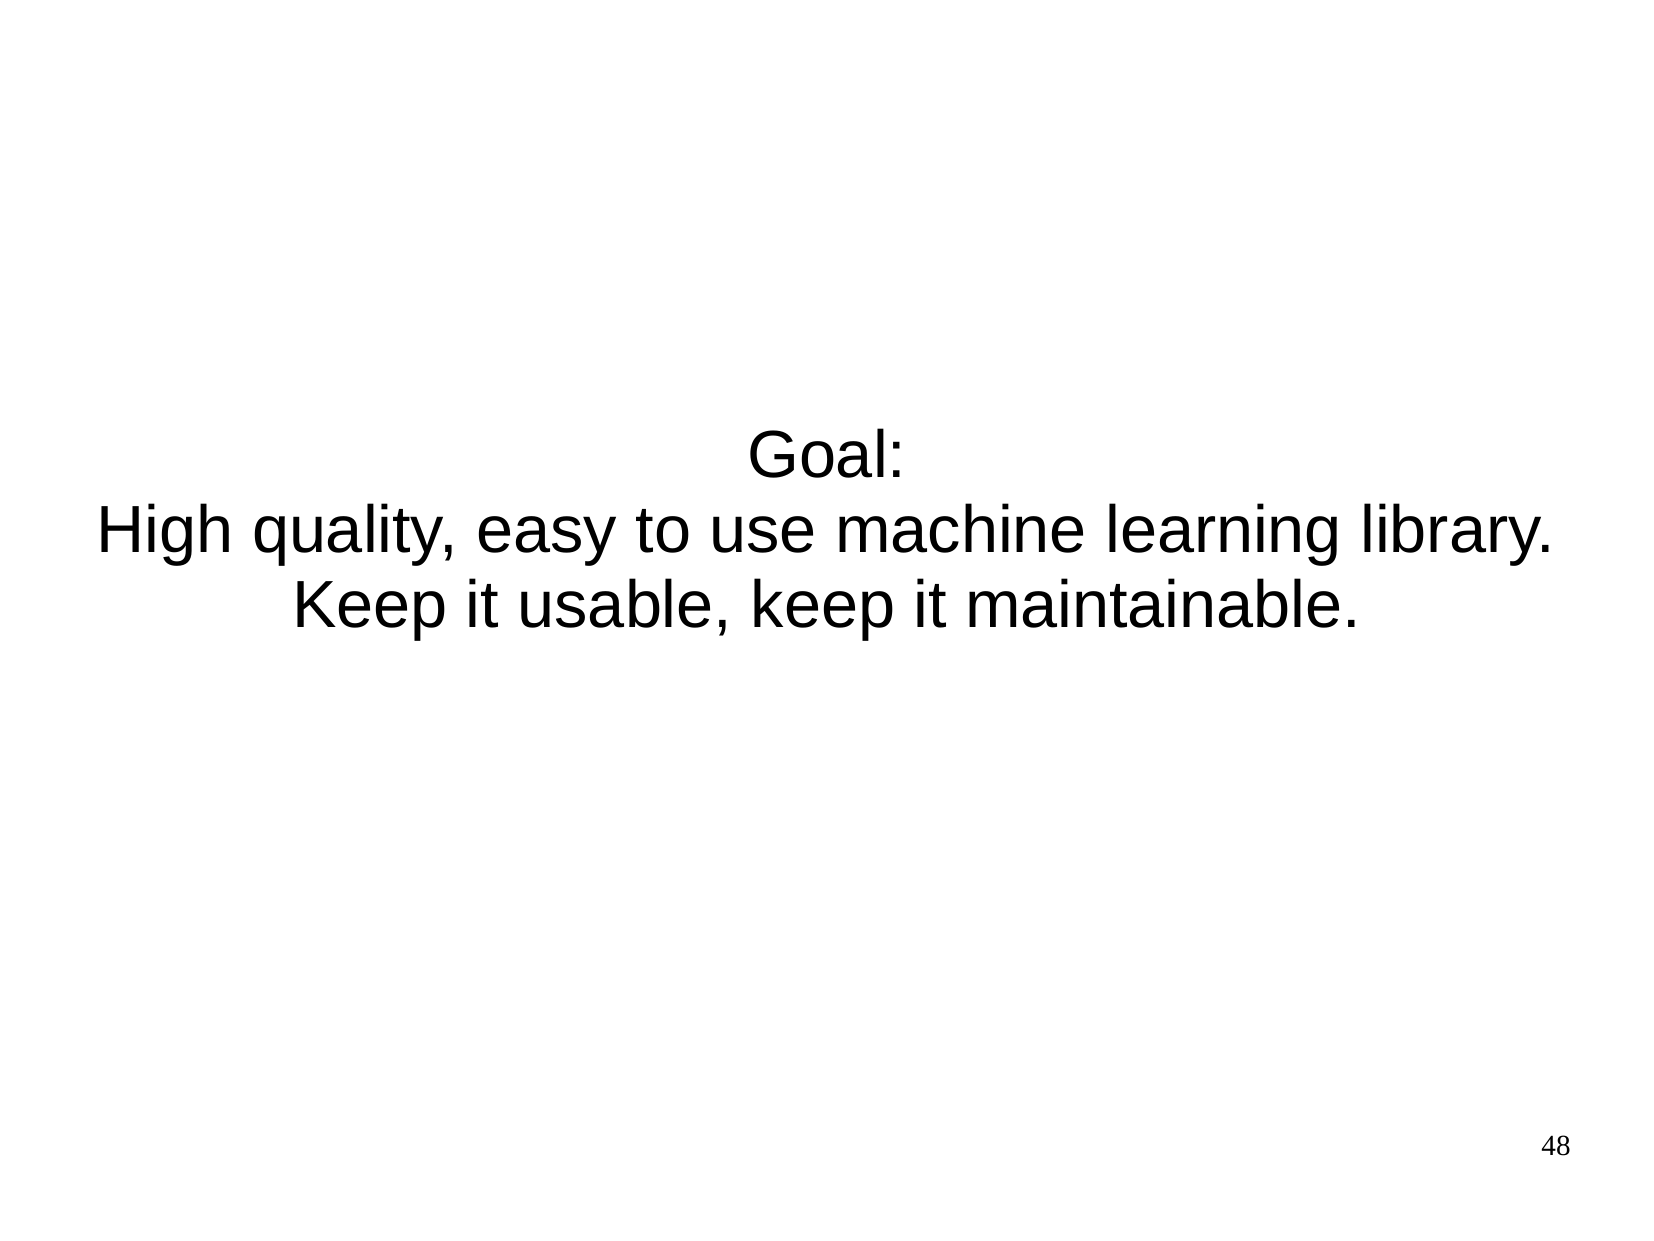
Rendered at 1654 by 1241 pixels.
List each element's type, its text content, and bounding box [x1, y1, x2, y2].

subtitle Goal: High quality, easy to use machine learning library. Keep it usable, keep it maintainable. [82, 49, 1571, 1010]
